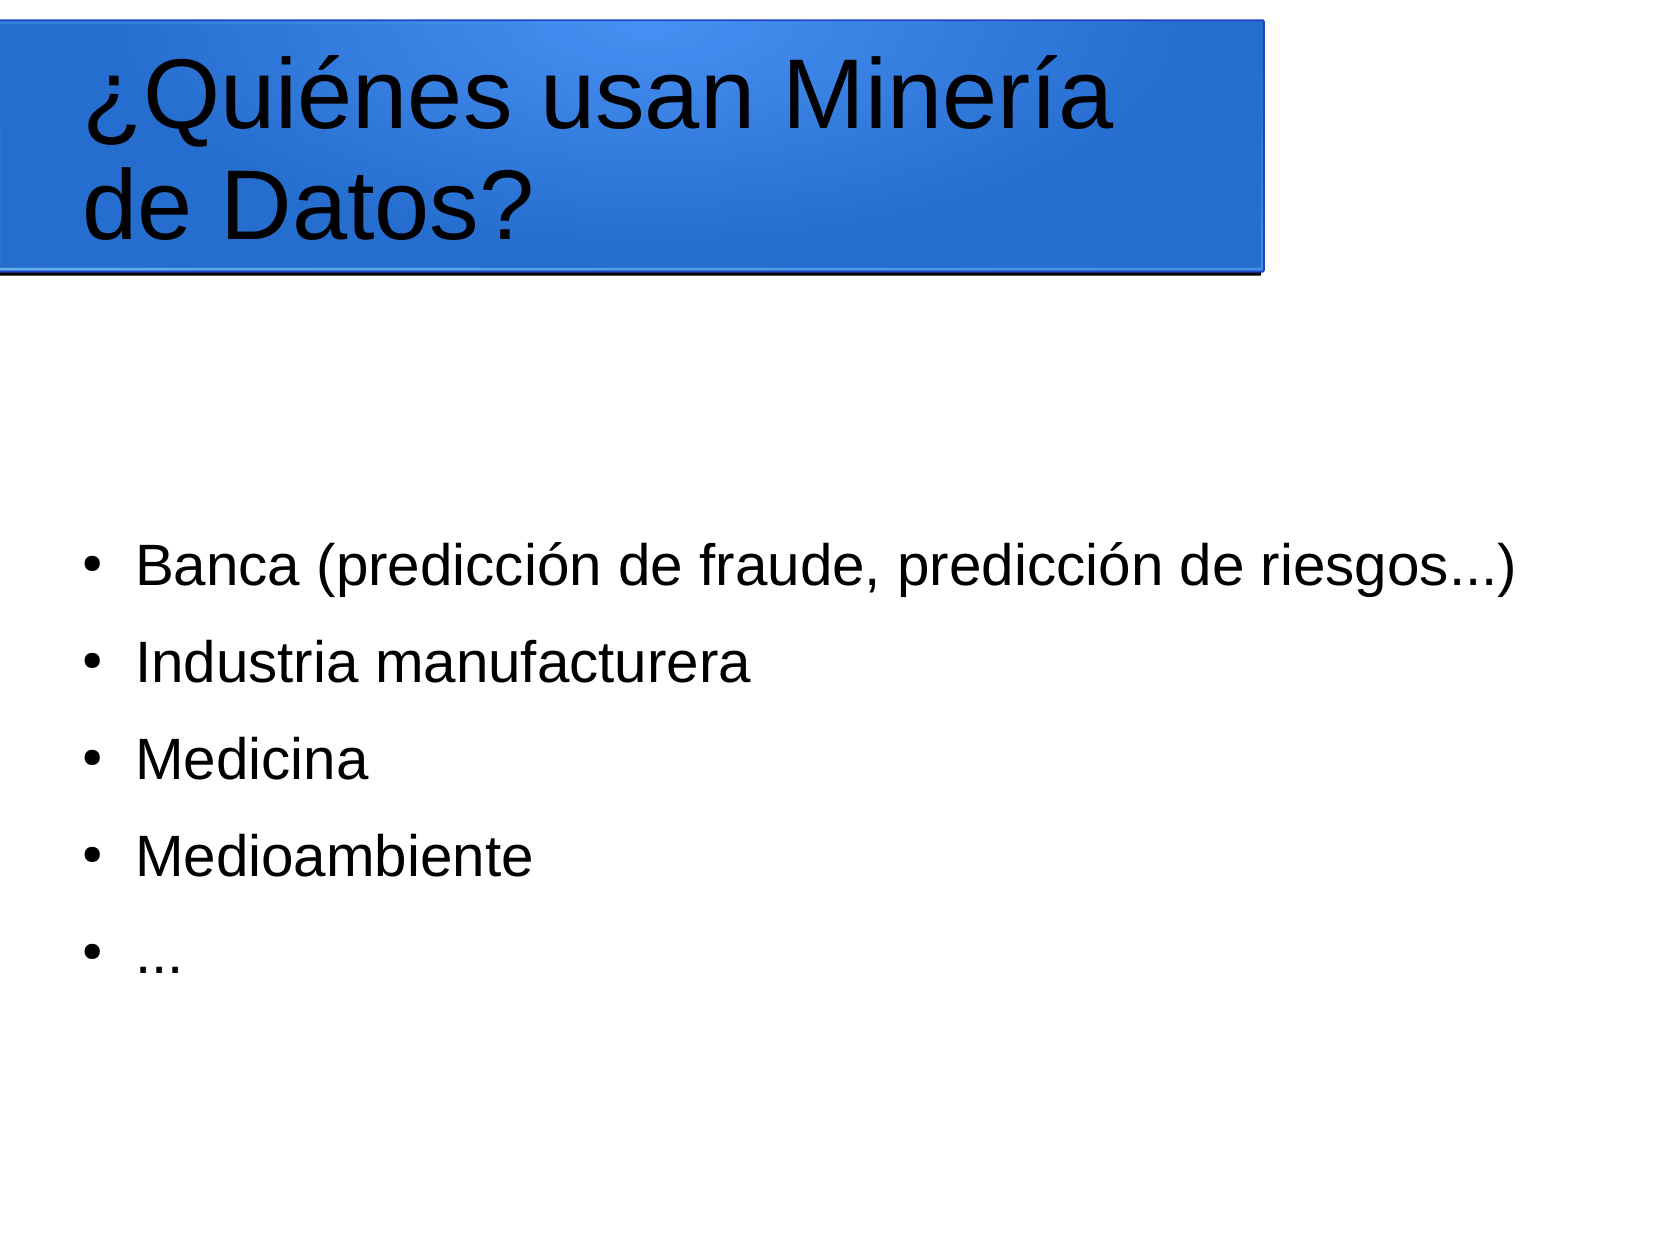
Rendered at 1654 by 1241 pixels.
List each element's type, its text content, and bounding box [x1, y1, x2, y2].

title ¿Quiénes usan Minería de Datos? [82, 38, 1235, 261]
list Banca (predicción de fraude, predicción de riesgos...) Industria manufacturera Medicina Medioambiente ... [64, 450, 1636, 1170]
